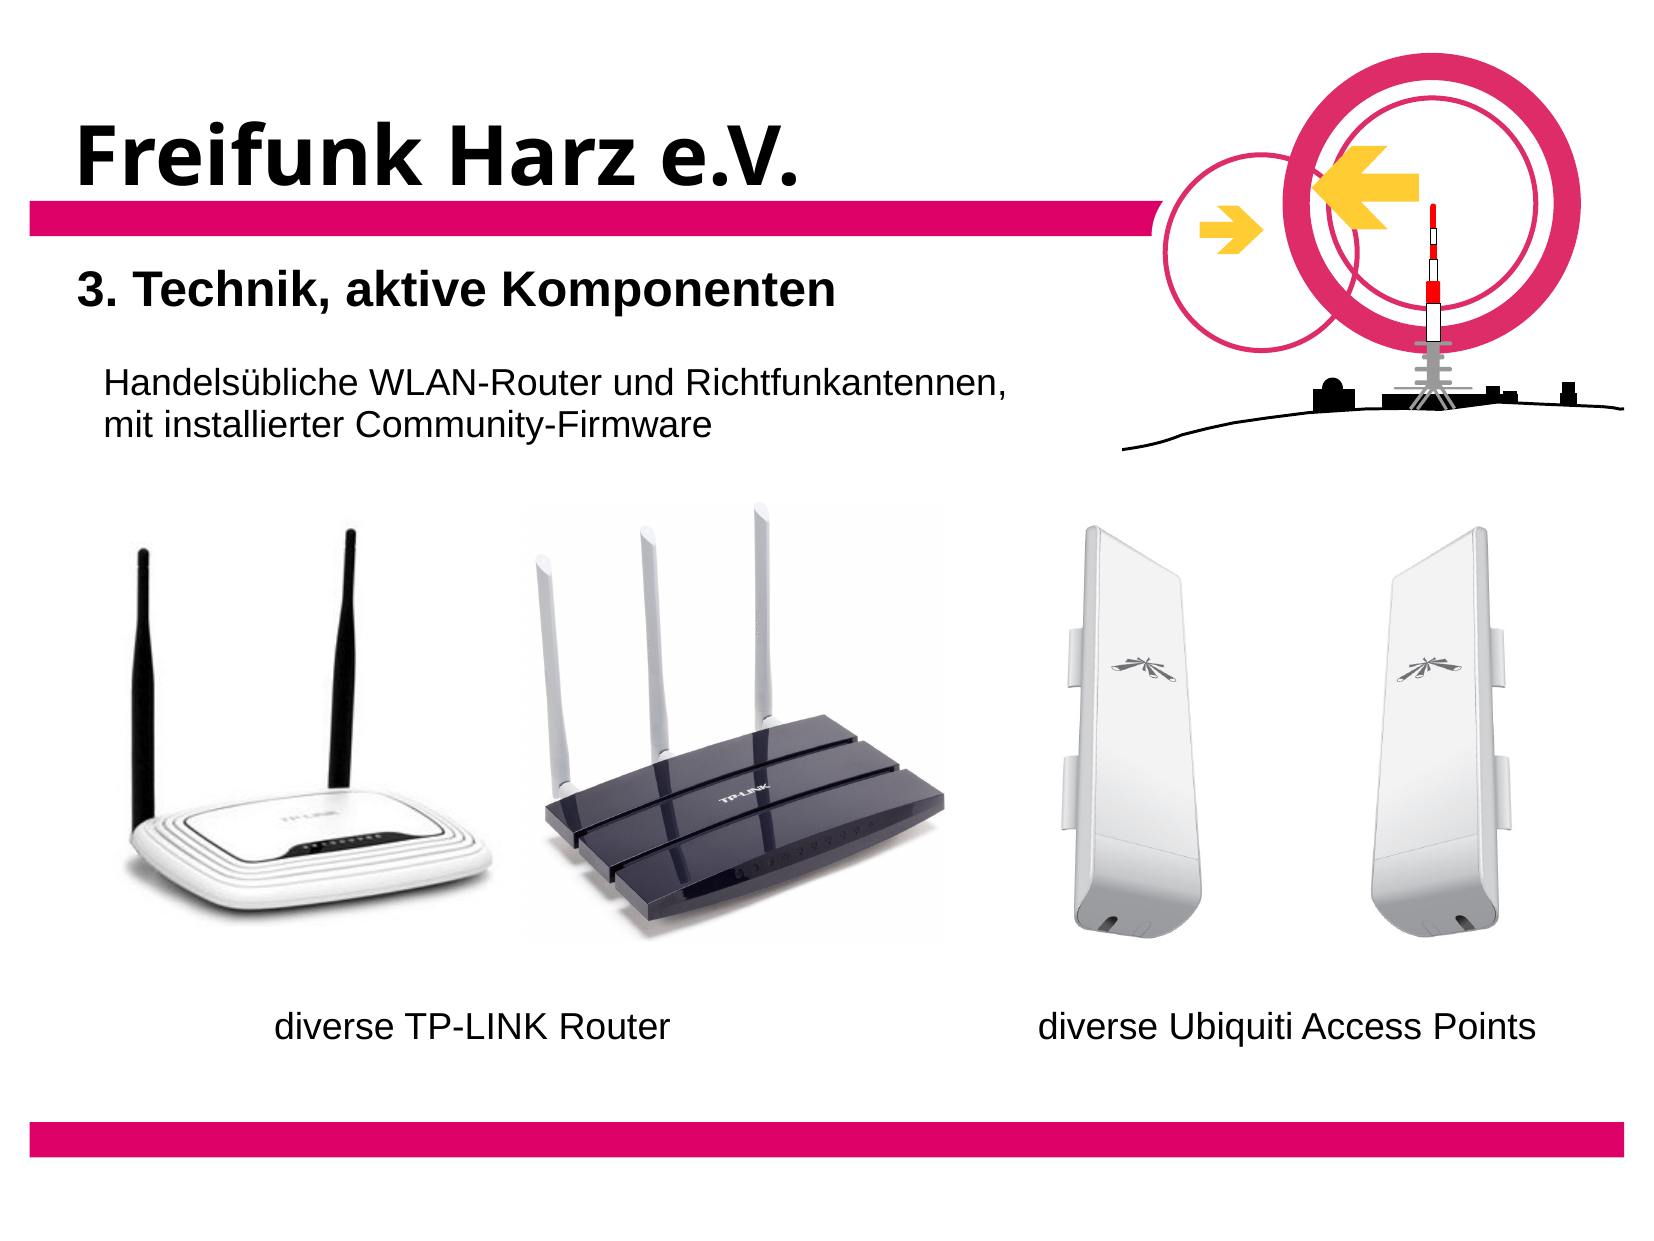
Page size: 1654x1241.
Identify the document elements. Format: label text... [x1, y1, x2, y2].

text_box diverse TP-LINK Router [88, 998, 857, 1055]
picture [81, 494, 945, 945]
text_box diverse Ubiquiti Access Points [1021, 998, 1554, 1098]
text_box Handelsübliche WLAN-Router und Richtfunkantennen, mit installierter Community-Firmware [88, 354, 1123, 454]
picture [1358, 501, 1540, 959]
subtitle 3. Technik, aktive Komponenten [76, 230, 886, 349]
picture [1033, 501, 1215, 959]
